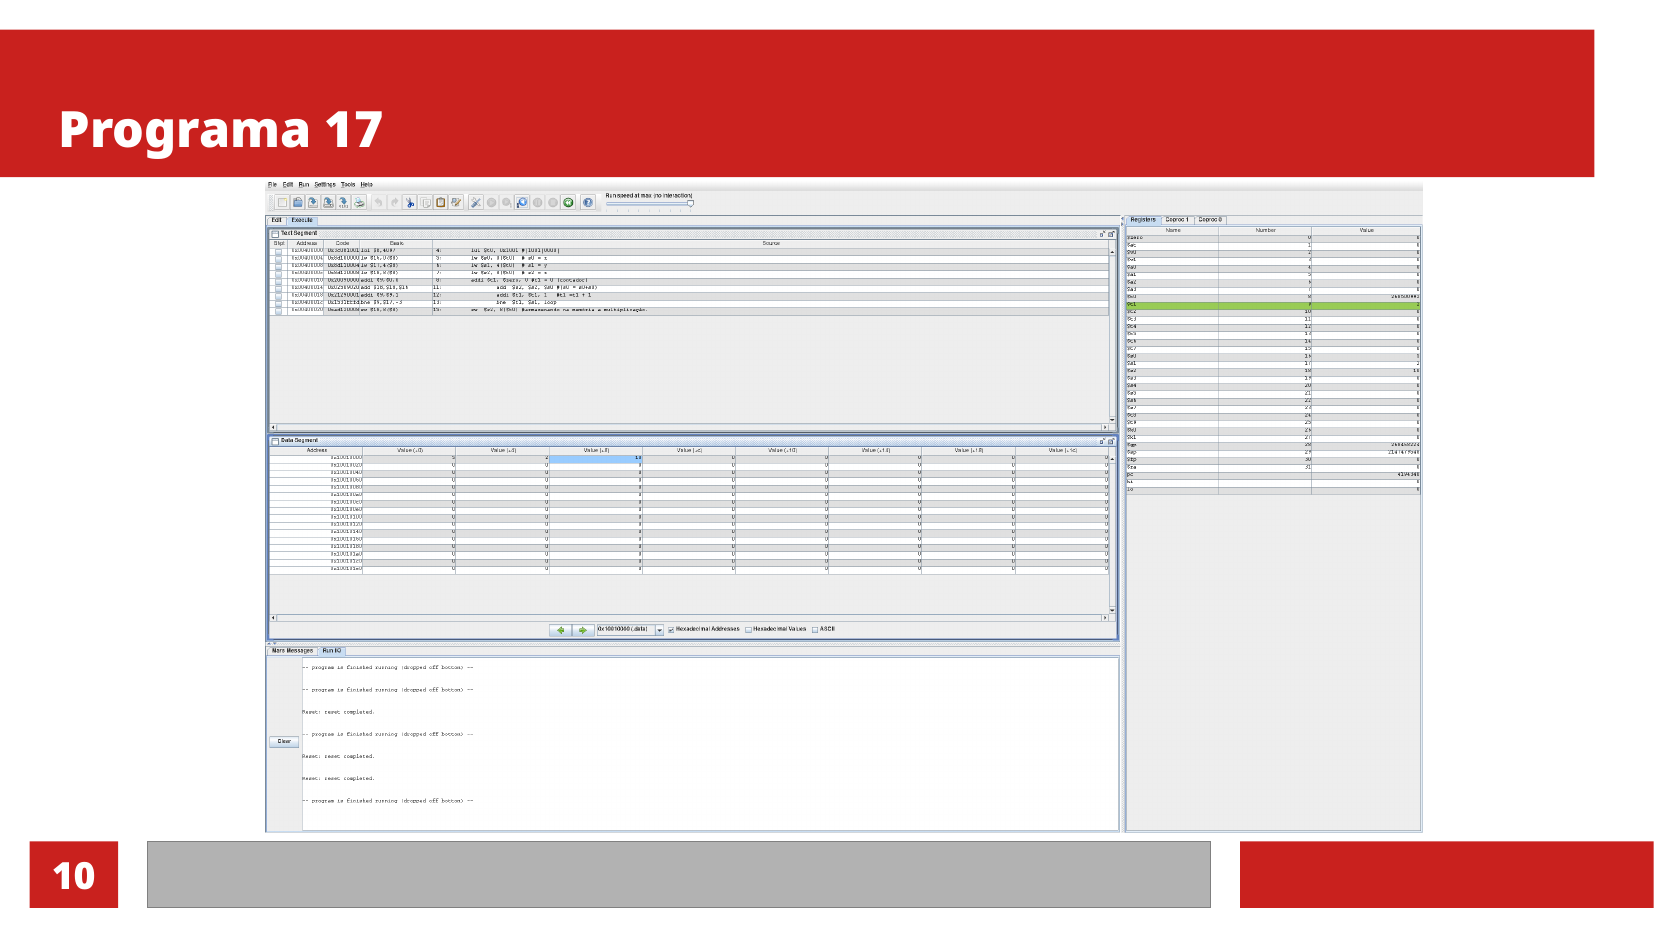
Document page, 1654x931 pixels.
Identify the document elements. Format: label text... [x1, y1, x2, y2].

picture [265, 181, 1423, 833]
title Programa 17 [59, 44, 1595, 163]
